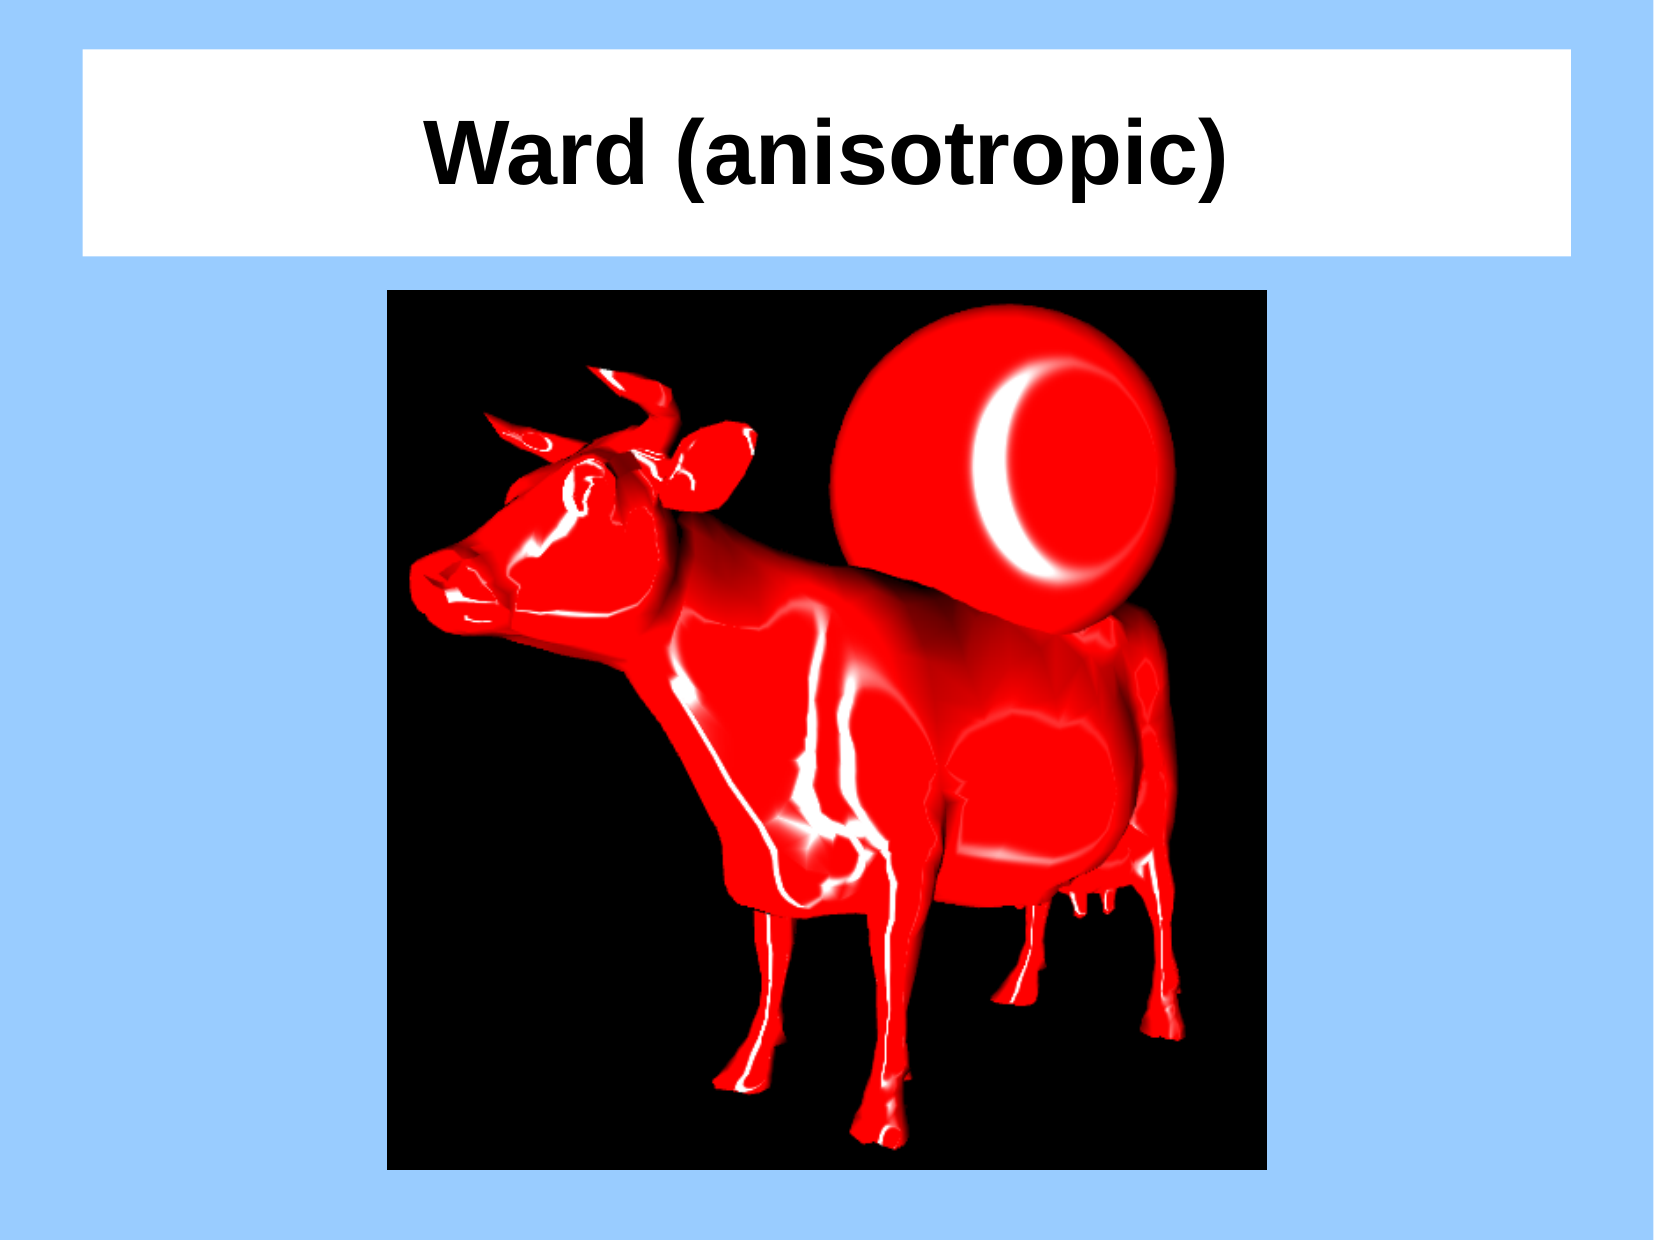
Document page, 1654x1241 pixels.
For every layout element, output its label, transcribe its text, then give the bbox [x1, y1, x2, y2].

picture [387, 290, 1267, 1170]
title Ward (anisotropic) [82, 49, 1571, 257]
